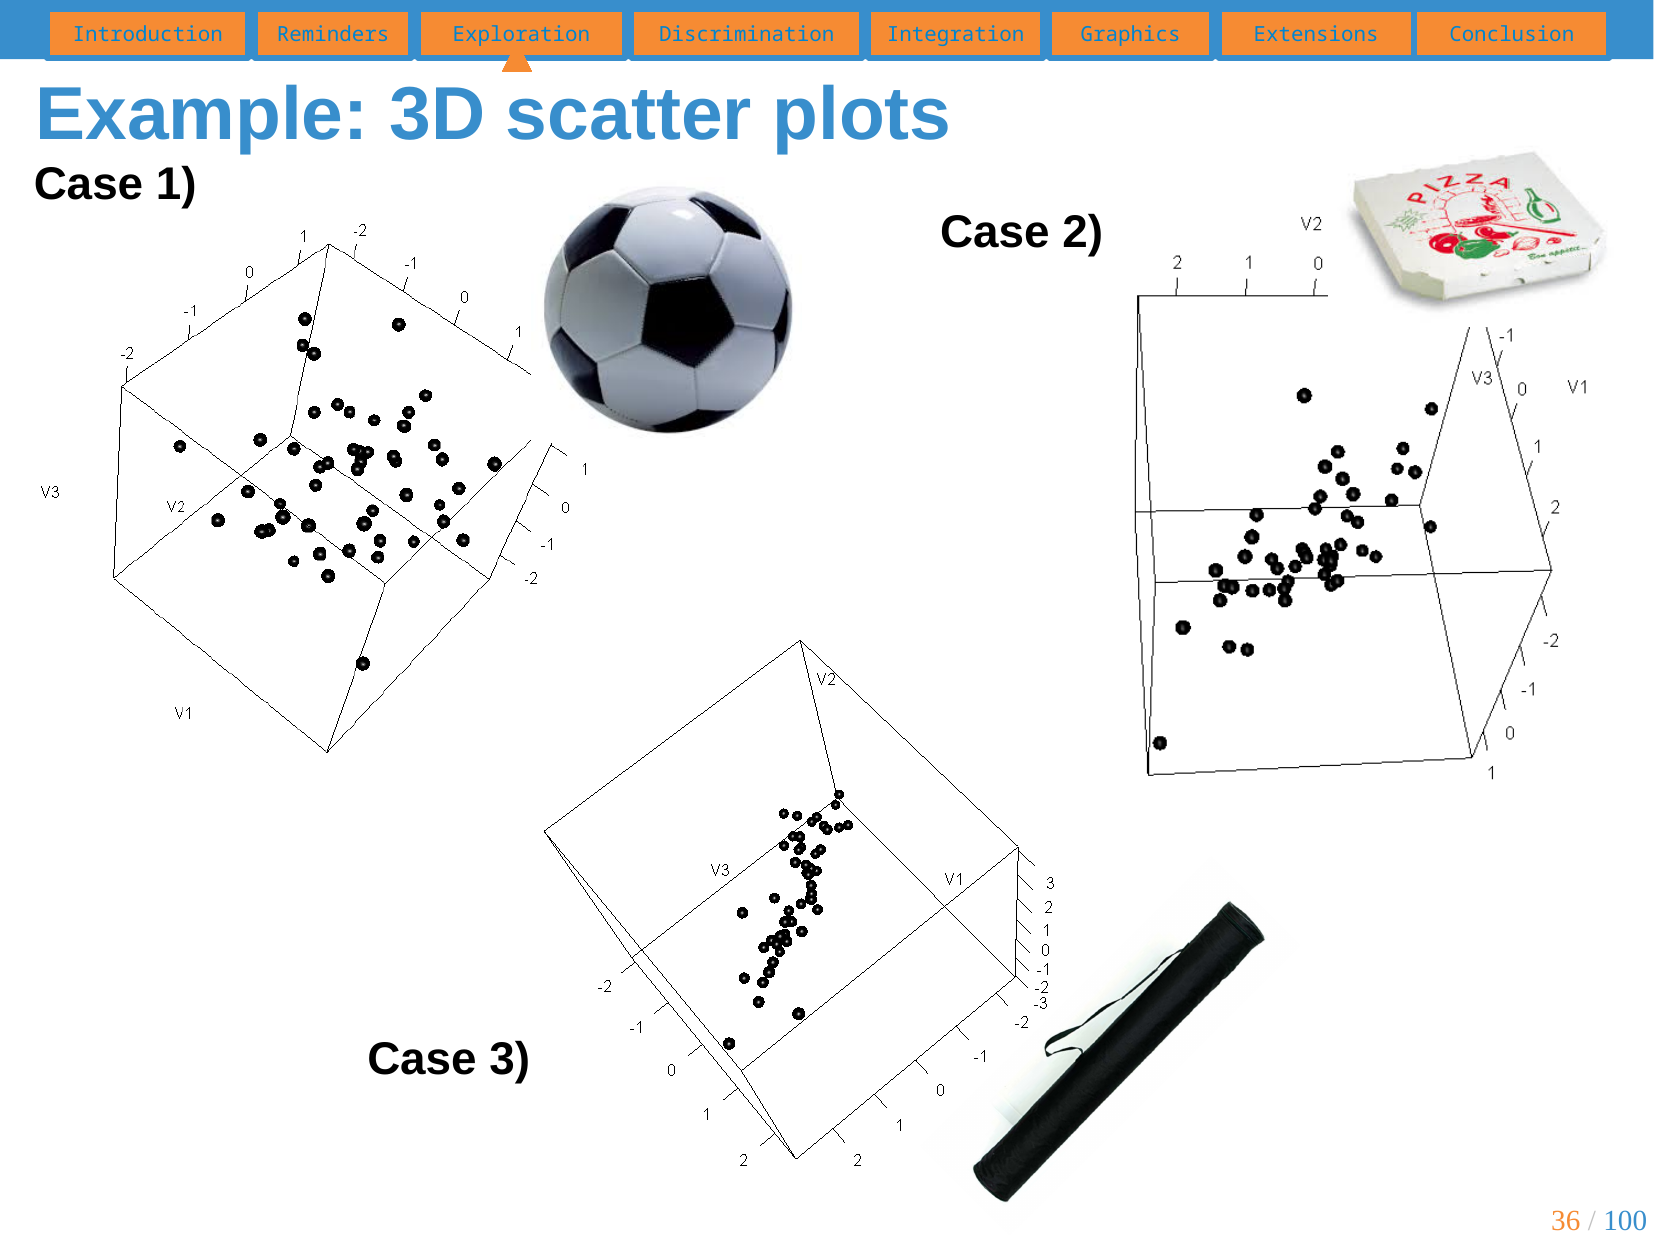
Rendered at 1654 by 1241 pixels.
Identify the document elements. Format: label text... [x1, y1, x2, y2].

text_box [502, 41, 532, 72]
title Example: 3D scatter plots [35, 61, 1571, 166]
text_box Case 1) [18, 150, 213, 269]
picture [11, 118, 1654, 1235]
text_box Case 3) [352, 1025, 556, 1143]
text_box Case 2) [925, 198, 1123, 317]
